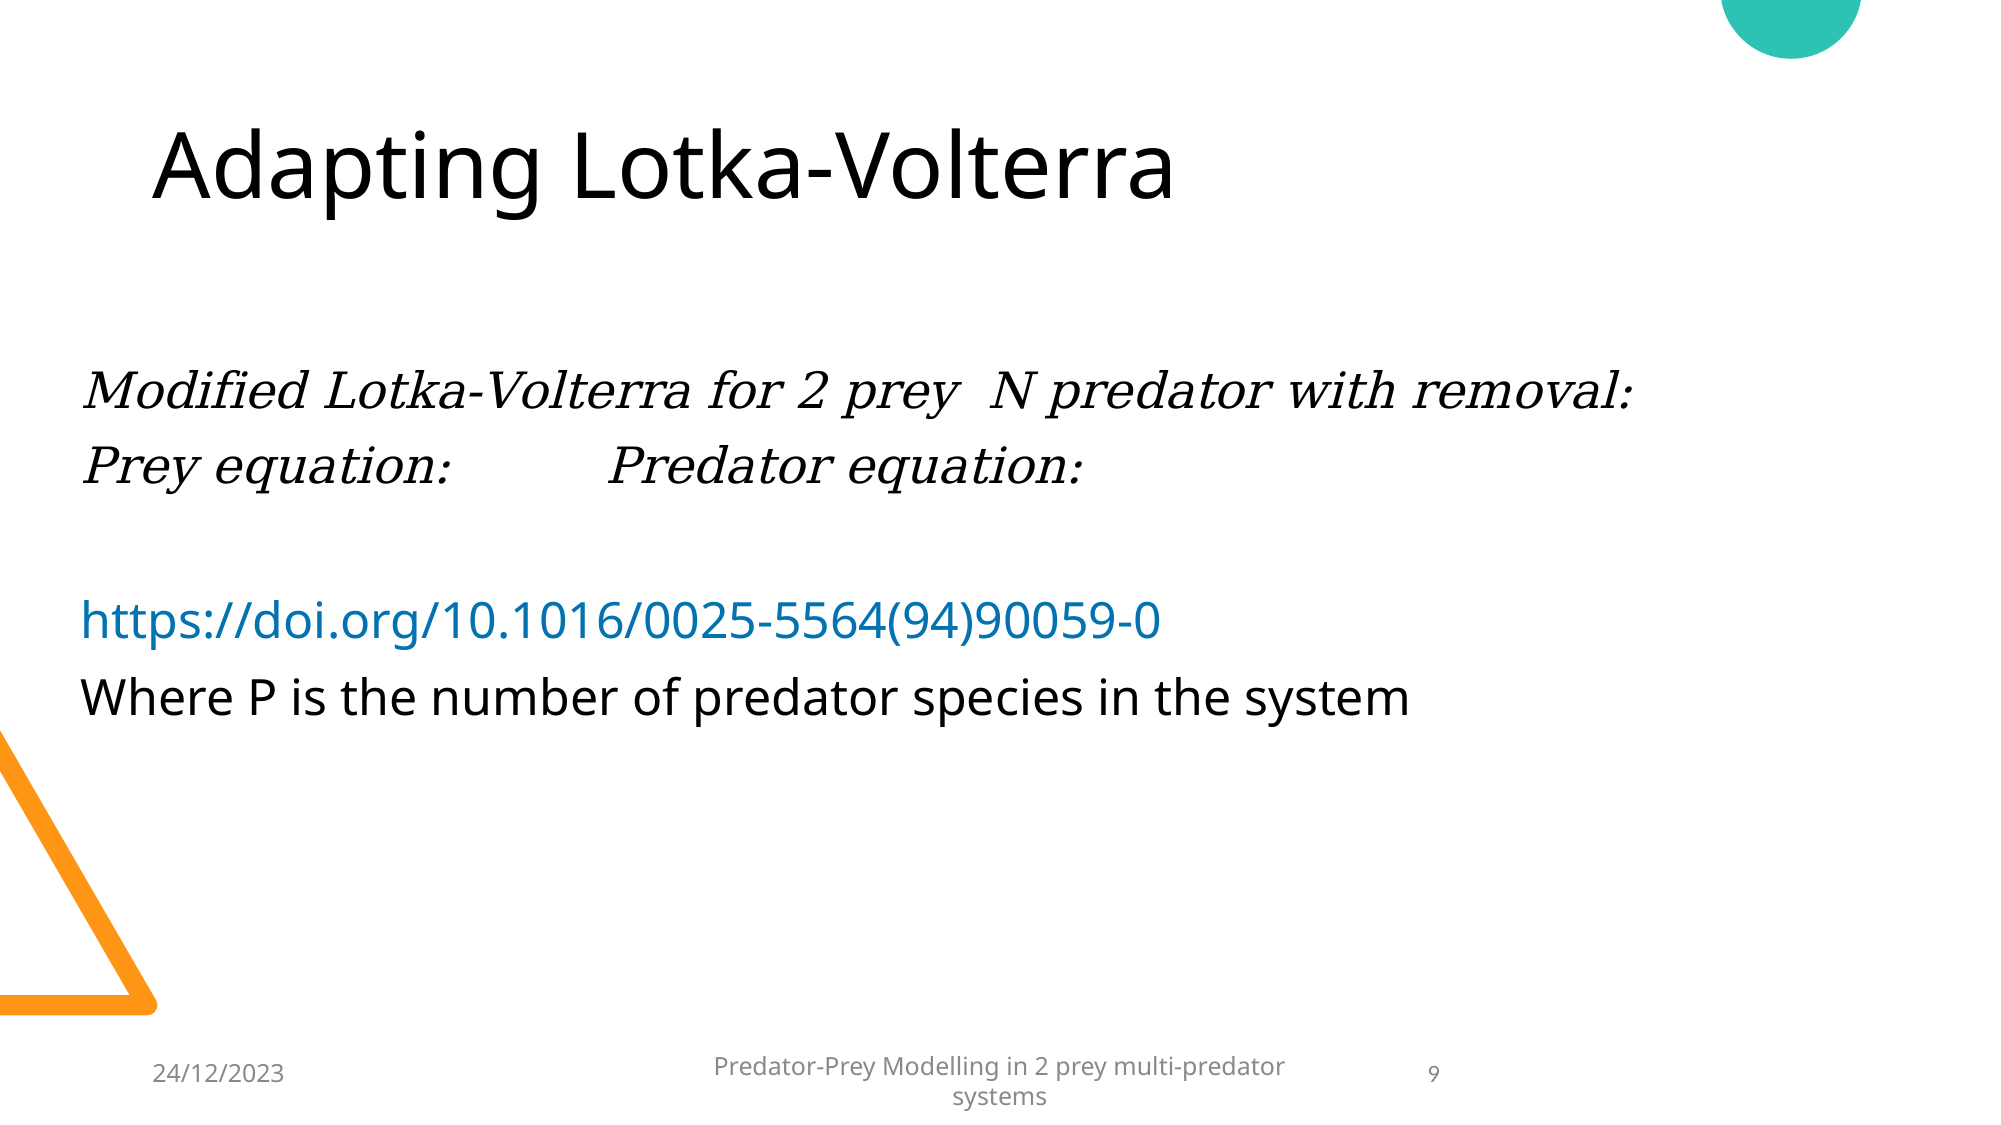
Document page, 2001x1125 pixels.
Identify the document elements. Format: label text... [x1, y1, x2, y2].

list Modified Lotka-Volterra for 2 prey N predator with removal: Prey equation: Predator equation: https://doi.org/10.1016/0025-5564(94)90059-0 Where P is the number of predator species in the system [65, 357, 1935, 963]
text_box [1412, 1042, 1863, 1103]
text_box Predator-Prey Modelling in 2 prey multi-predator systems [662, 1042, 1338, 1103]
text_box 24/12/2023 [137, 1042, 588, 1103]
title Adapting Lotka-Volterra [137, 59, 1863, 278]
